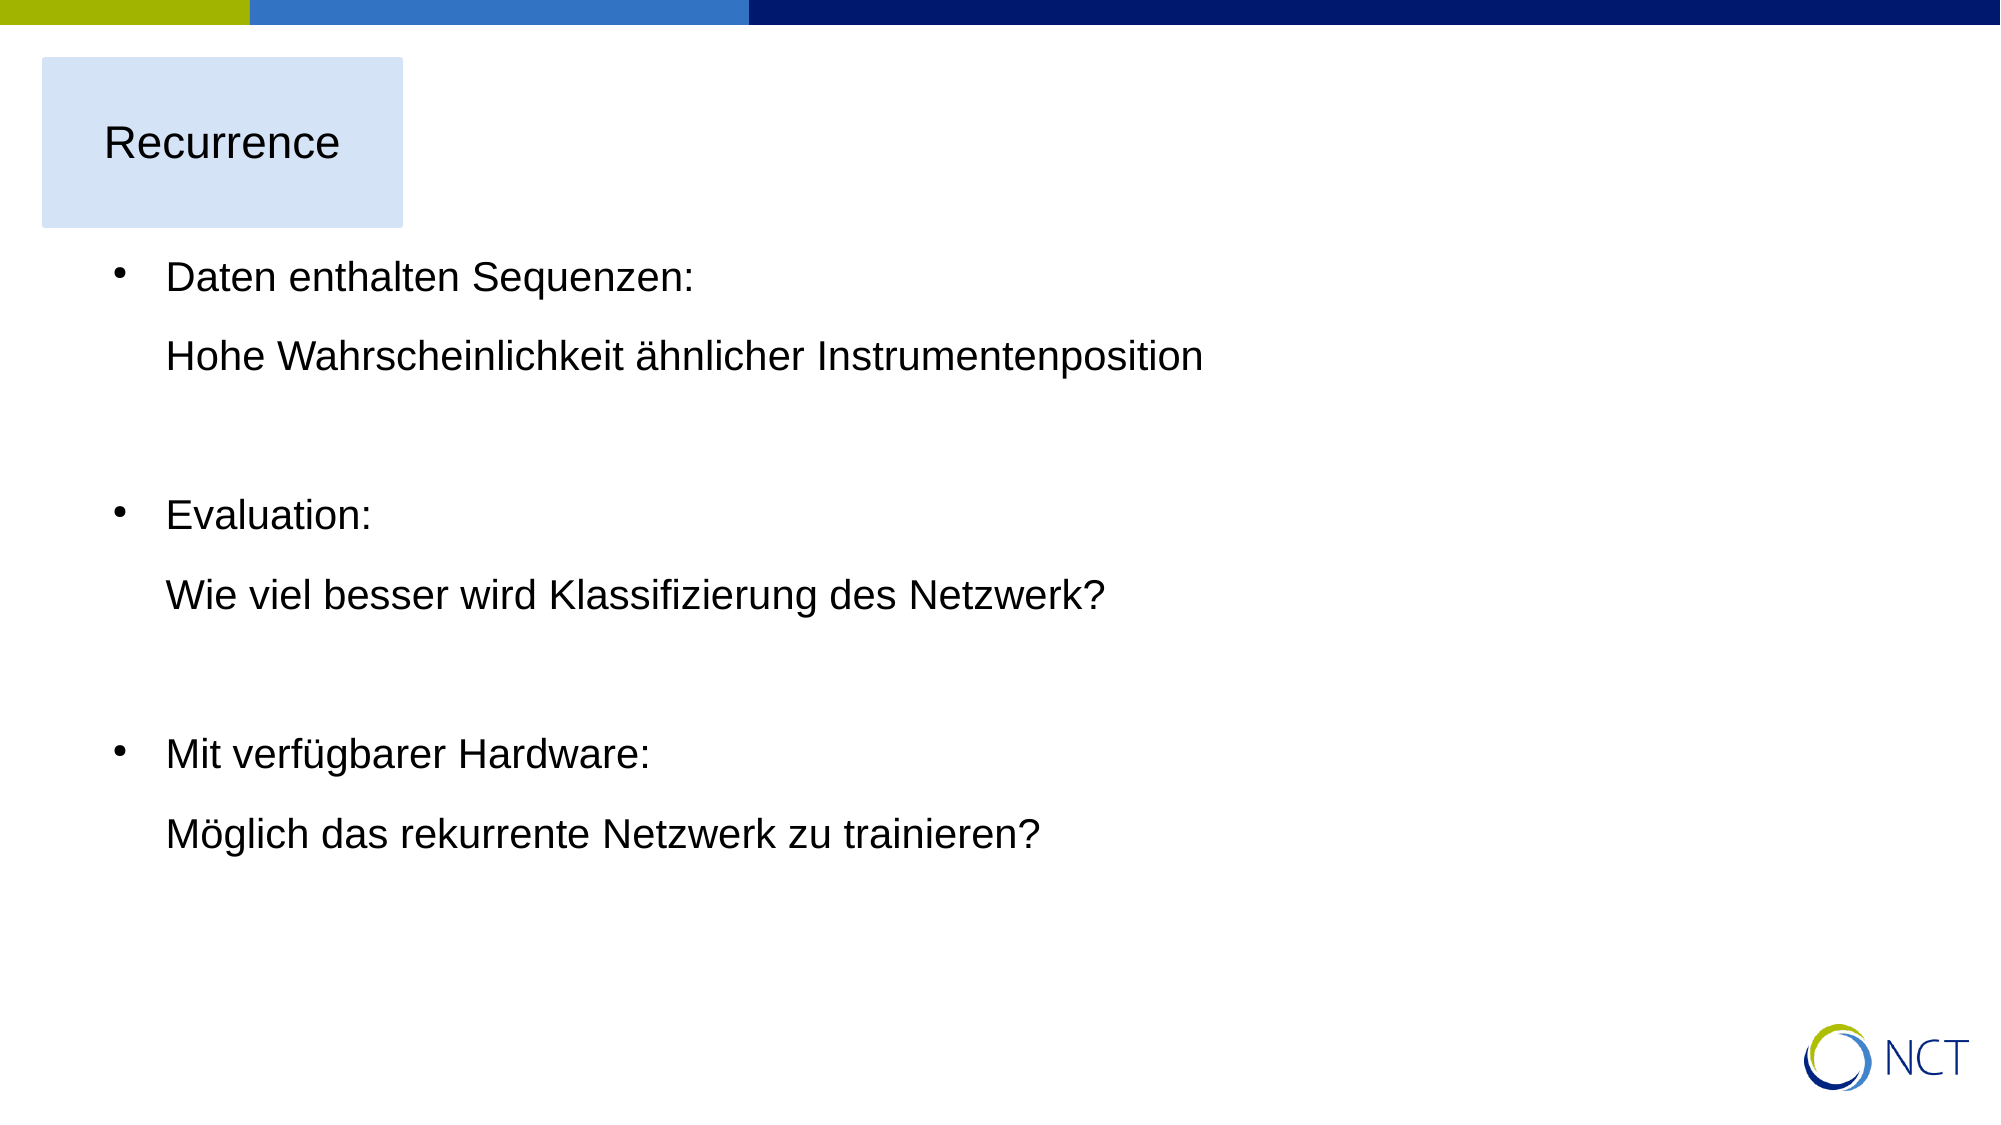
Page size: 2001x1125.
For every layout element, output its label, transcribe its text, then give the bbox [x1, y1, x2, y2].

list Daten enthalten Sequenzen: Hohe Wahrscheinlichkeit ähnlicher Instrumentenposition Evaluation: Wie viel besser wird Klassifizierung des Netzwerk? Mit verfügbarer Hardware: Möglich das rekurrente Netzwerk zu trainieren? [94, 249, 1886, 988]
picture [1804, 1024, 1969, 1091]
text_box Recurrence [44, 60, 401, 225]
